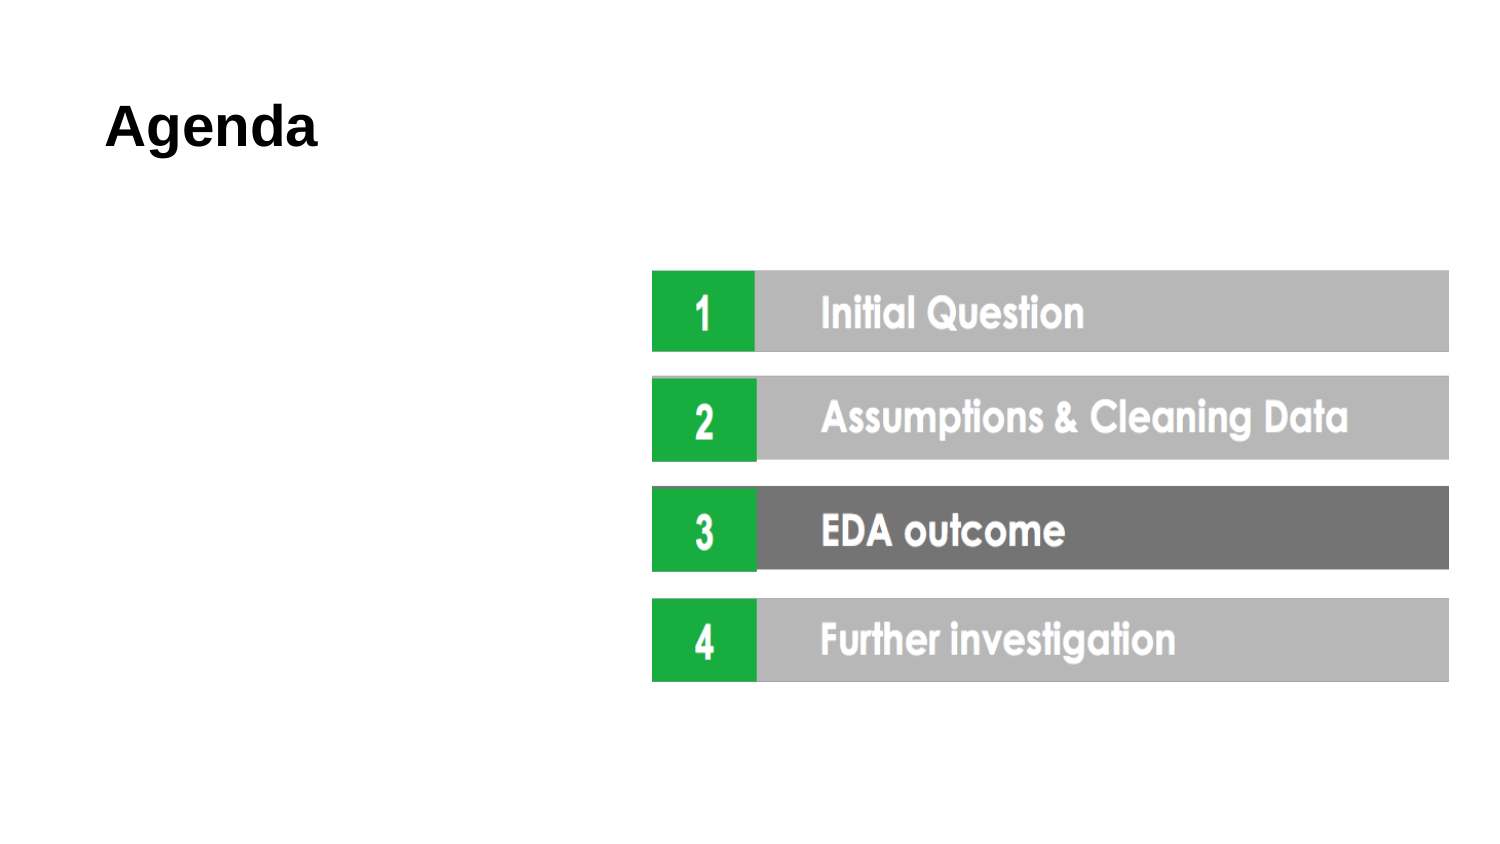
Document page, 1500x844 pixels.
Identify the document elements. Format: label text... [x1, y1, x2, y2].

title Agenda [89, 72, 874, 227]
picture [652, 266, 1449, 699]
